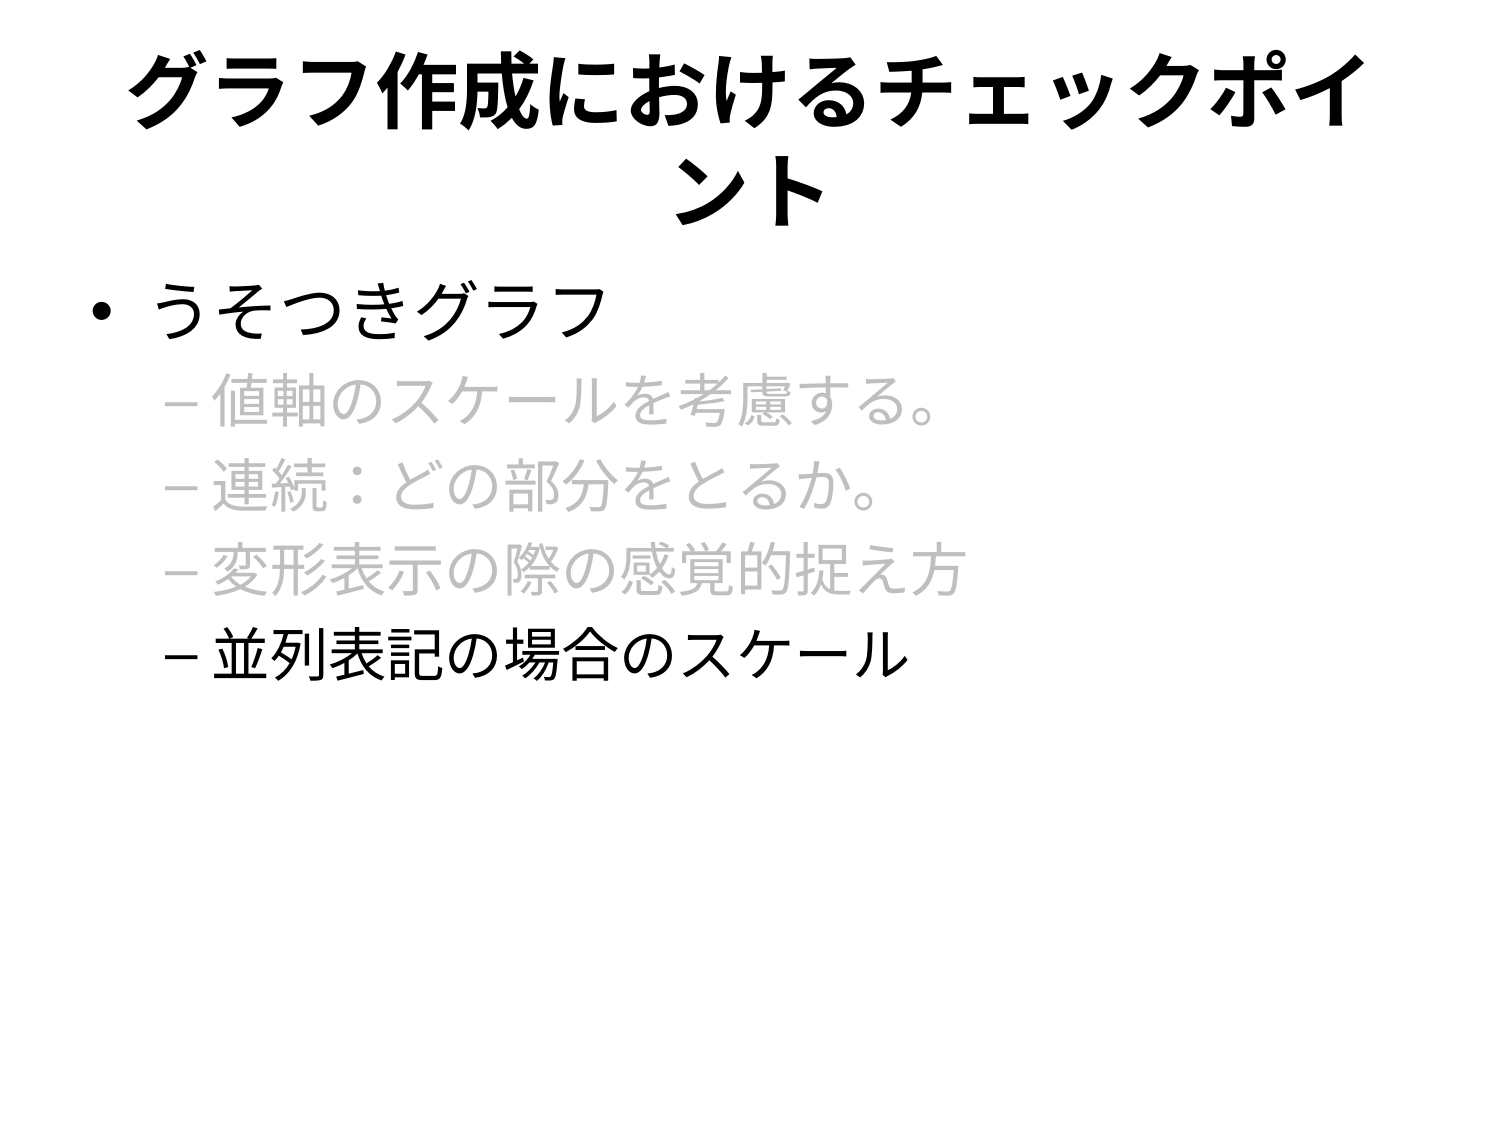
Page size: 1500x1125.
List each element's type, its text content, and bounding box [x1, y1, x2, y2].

title グラフ作成におけるチェックポイント [75, 31, 1426, 247]
list うそつきグラフ 値軸のスケールを考慮する。 連続：どの部分をとるか。 変形表示の際の感覚的捉え方 並列表記の場合のスケール [75, 262, 1426, 1006]
